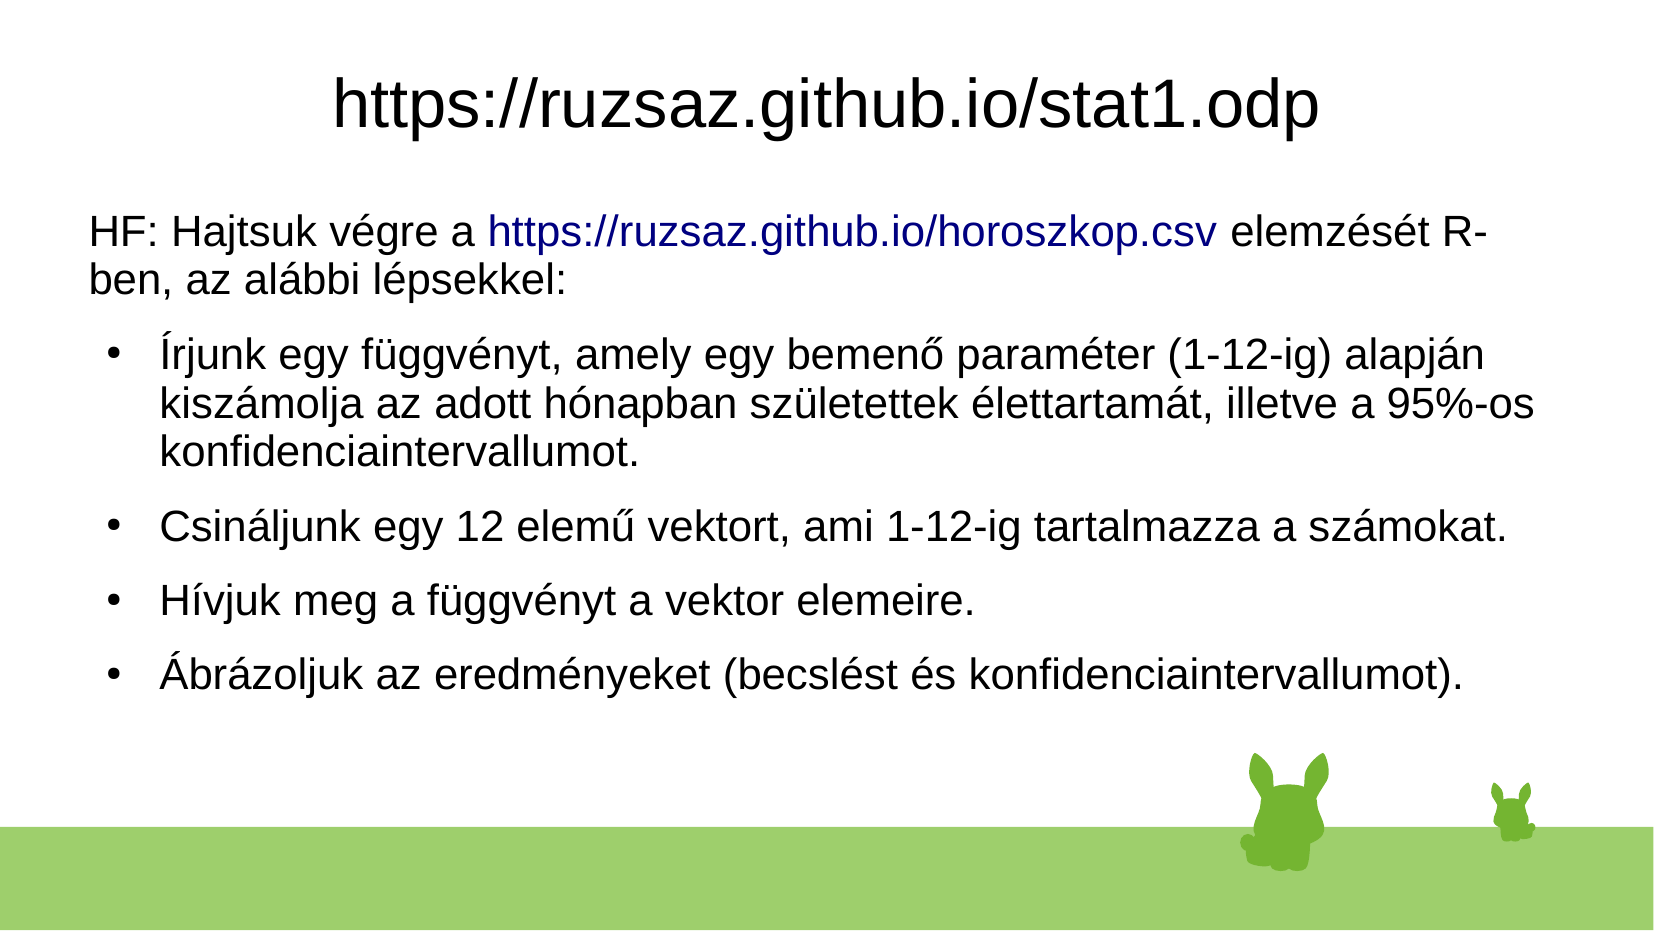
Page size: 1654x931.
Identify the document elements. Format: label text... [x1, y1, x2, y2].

title https://ruzsaz.github.io/stat1.odp [88, 29, 1565, 178]
list HF: Hajtsuk végre a https://ruzsaz.github.io/horoszkop.csv elemzését R-ben, az alábbi lépsekkel: Írjunk egy függvényt, amely egy bemenő paraméter (1-12-ig) alapján kiszámolja az adott hónapban születettek élettartamát, illetve a 95%-os konfidenciaintervallumot. Csináljunk egy 12 elemű vektort, ami 1-12-ig tartalmazza a számokat. Hívjuk meg a függvényt a vektor elemeire. Ábrázoljuk az eredményeket (becslést és konfidenciaintervallumot). [88, 206, 1565, 739]
